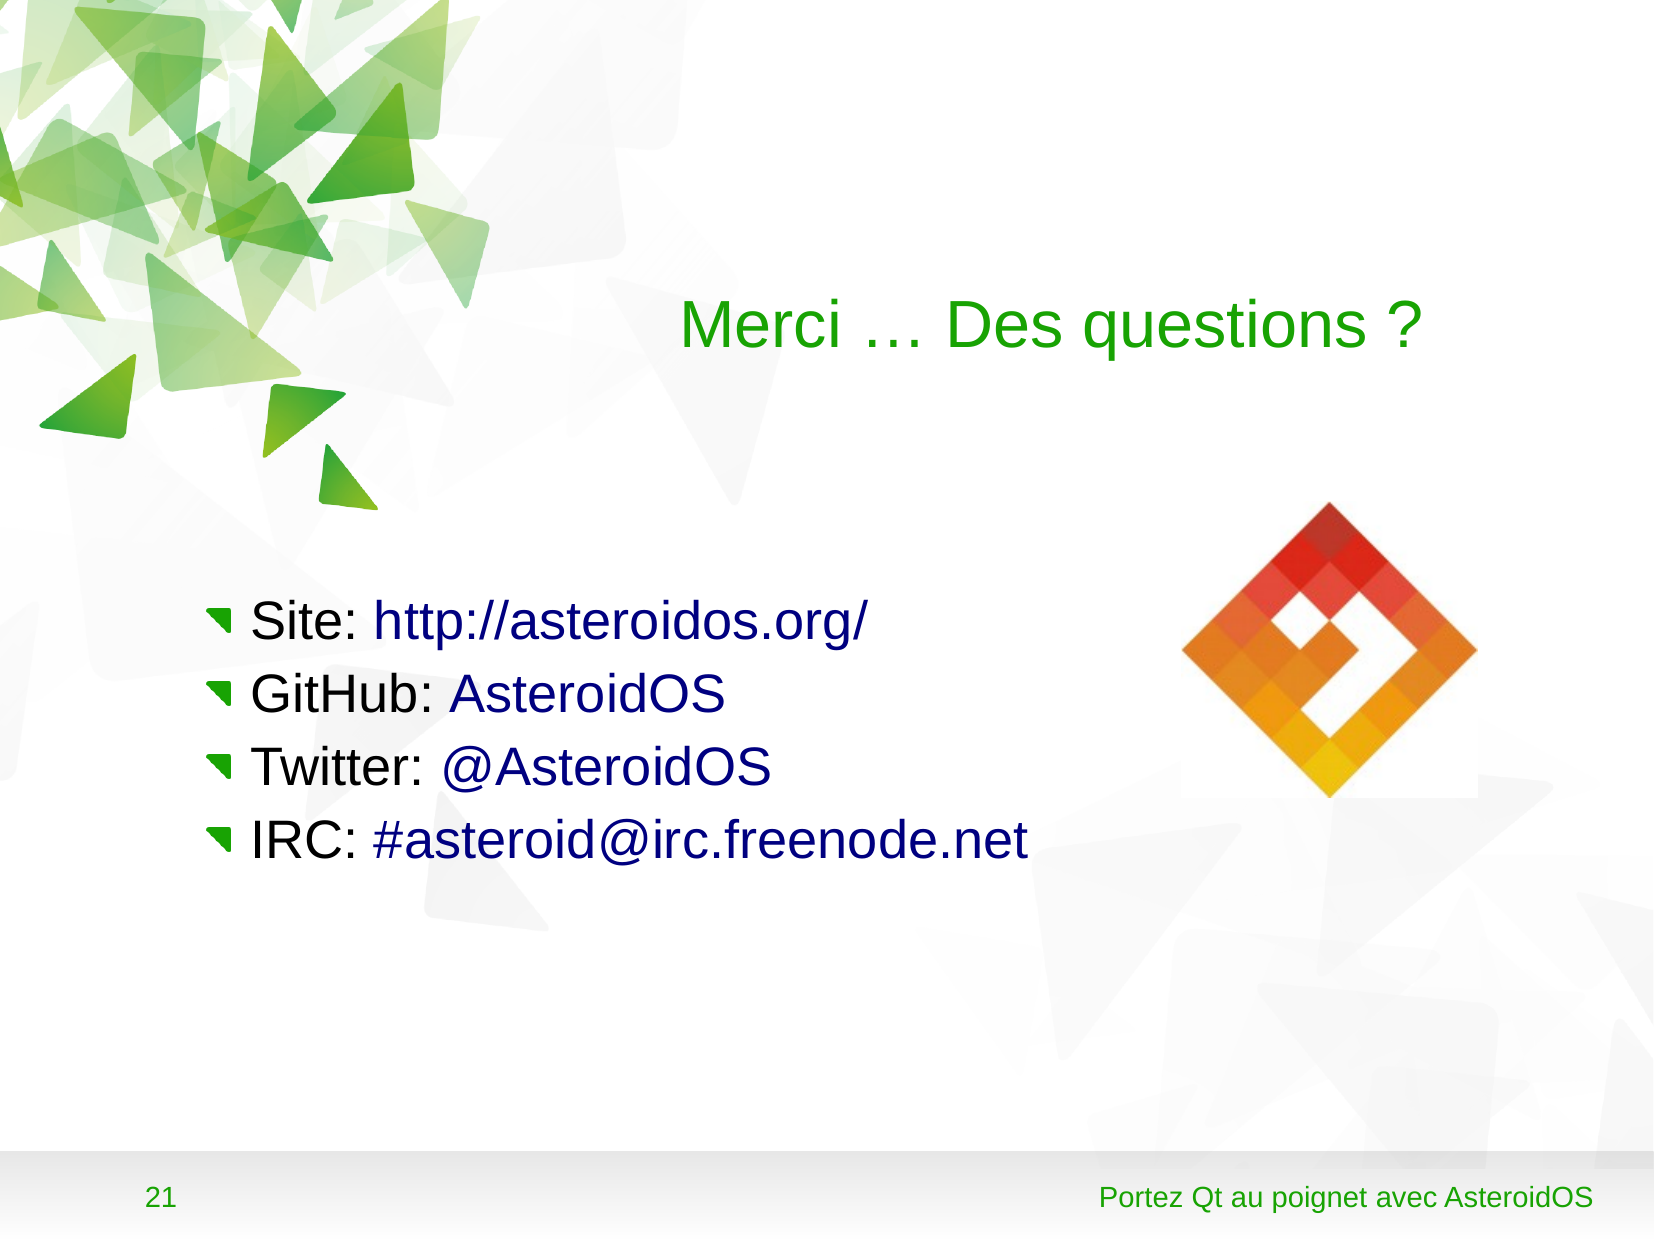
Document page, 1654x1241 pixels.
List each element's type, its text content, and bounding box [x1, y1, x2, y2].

picture [0, 0, 798, 948]
list Site: http://asteroidos.org/ GitHub: AsteroidOS Twitter: @AsteroidOS IRC: #asteroid@irc.freenode.net [206, 590, 1477, 1089]
picture [915, 501, 1654, 1169]
title Merci … Des questions ? [679, 236, 1447, 414]
